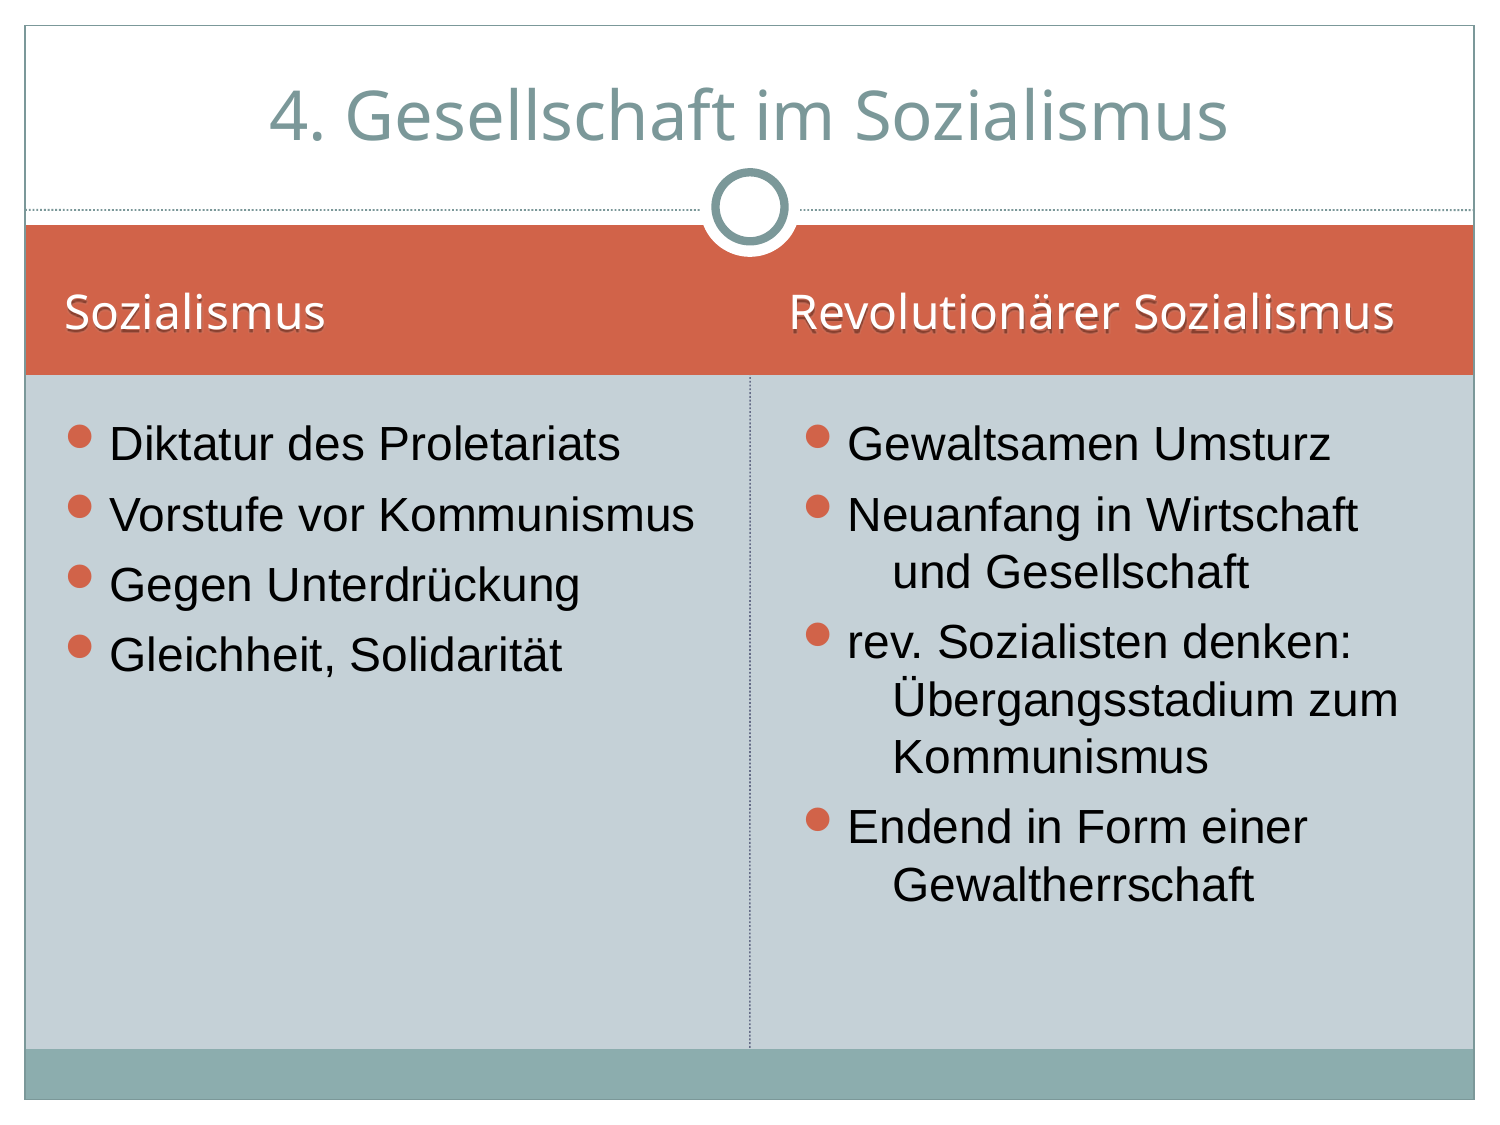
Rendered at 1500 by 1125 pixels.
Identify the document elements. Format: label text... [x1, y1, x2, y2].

title 4. Gesellschaft im Sozialismus [49, 37, 1450, 162]
list Diktatur des Proletariats Vorstufe vor Kommunismus Gegen Unterdrückung Gleichheit, Solidarität [49, 405, 713, 1032]
list Sozialismus [49, 249, 713, 371]
list Revolutionärer Sozialismus [773, 249, 1449, 370]
list Gewaltsamen Umsturz Neuanfang in Wirtschaft und Gesellschaft rev. Sozialisten denken: Übergangsstadium zum Kommunismus Endend in Form einer Gewaltherrschaft [787, 405, 1450, 1033]
